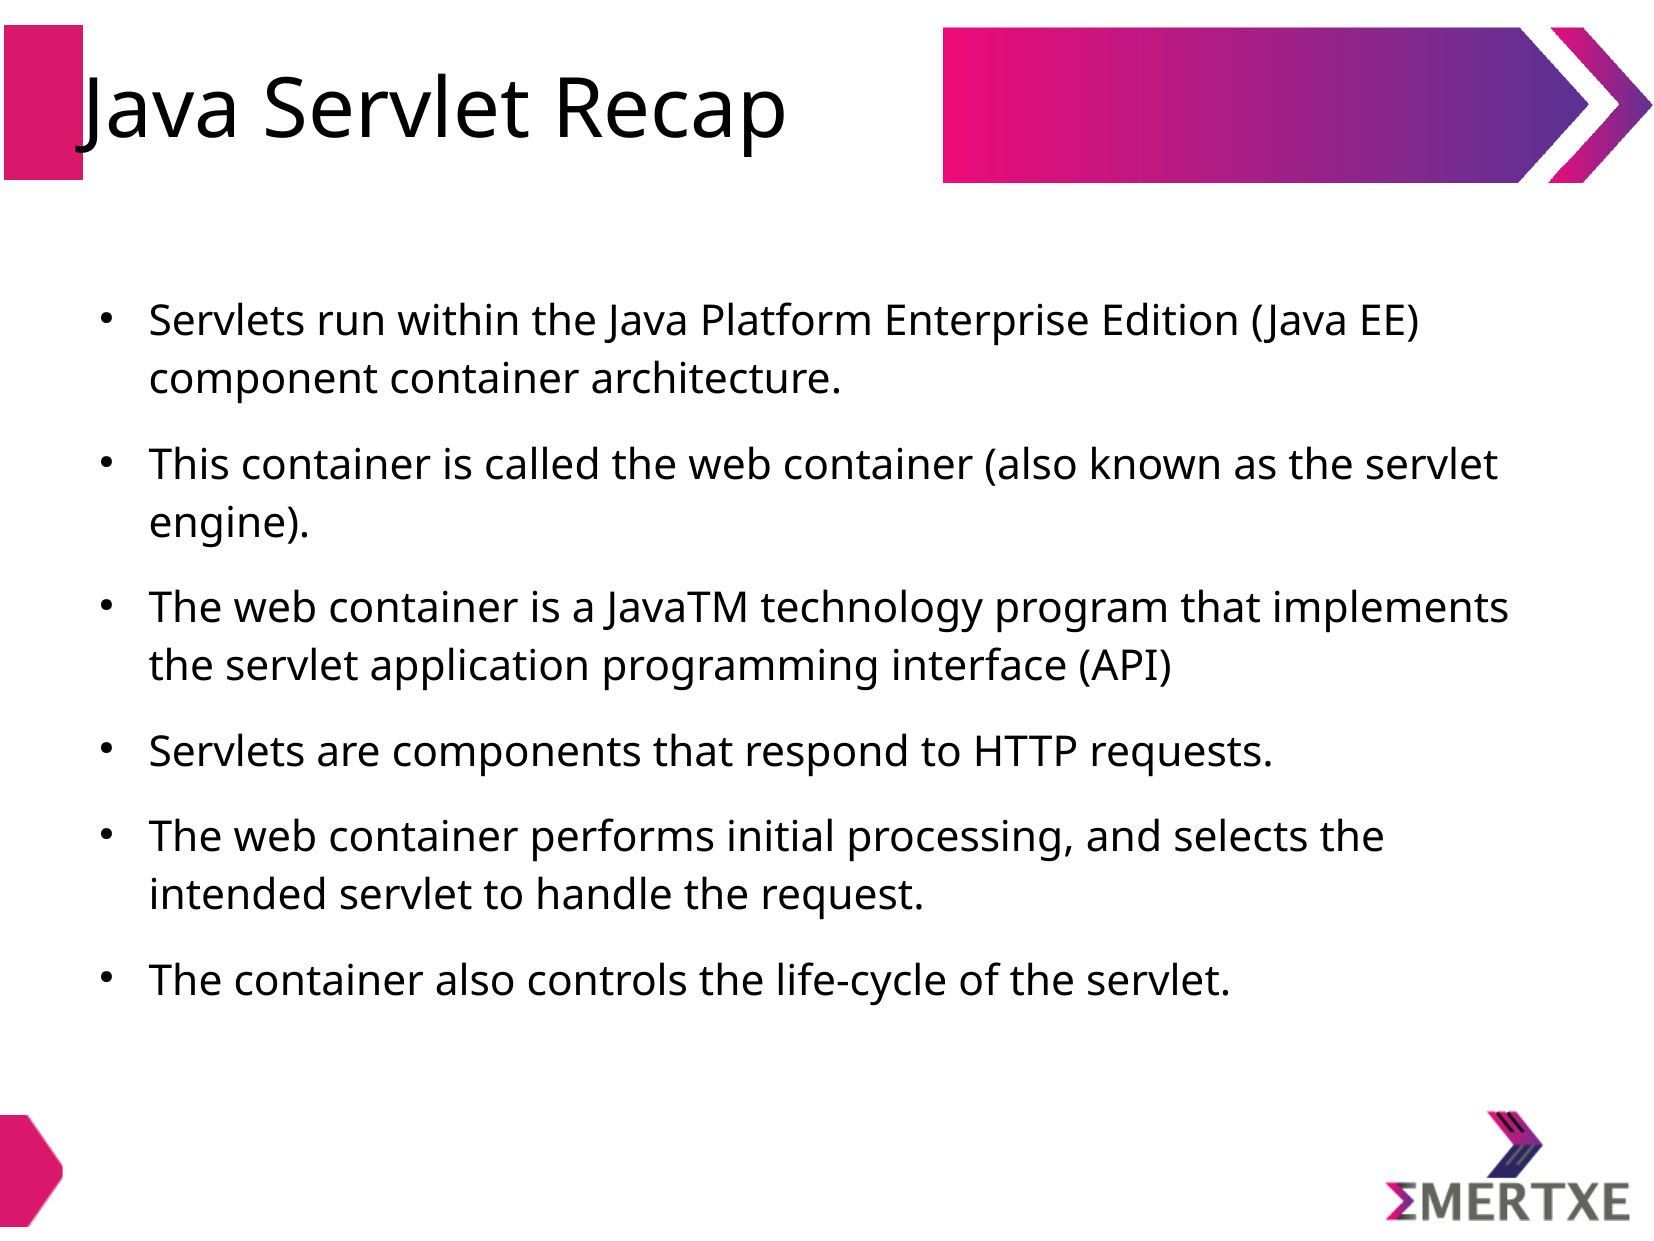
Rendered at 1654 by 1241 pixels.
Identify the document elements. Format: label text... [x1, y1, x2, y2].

picture [1571, 27, 1653, 183]
picture [1385, 1107, 1631, 1221]
title Java Servlet Recap [82, 2, 1571, 210]
list Servlets run within the Java Platform Enterprise Edition (Java EE) component container architecture. This container is called the web container (also known as the servlet engine). The web container is a JavaTM technology program that implements the servlet application programming interface (API) Servlets are components that respond to HTTP requests. The web container performs initial processing, and selects the intended servlet to handle the request. The container also controls the life-cycle of the servlet. [82, 290, 1571, 1010]
